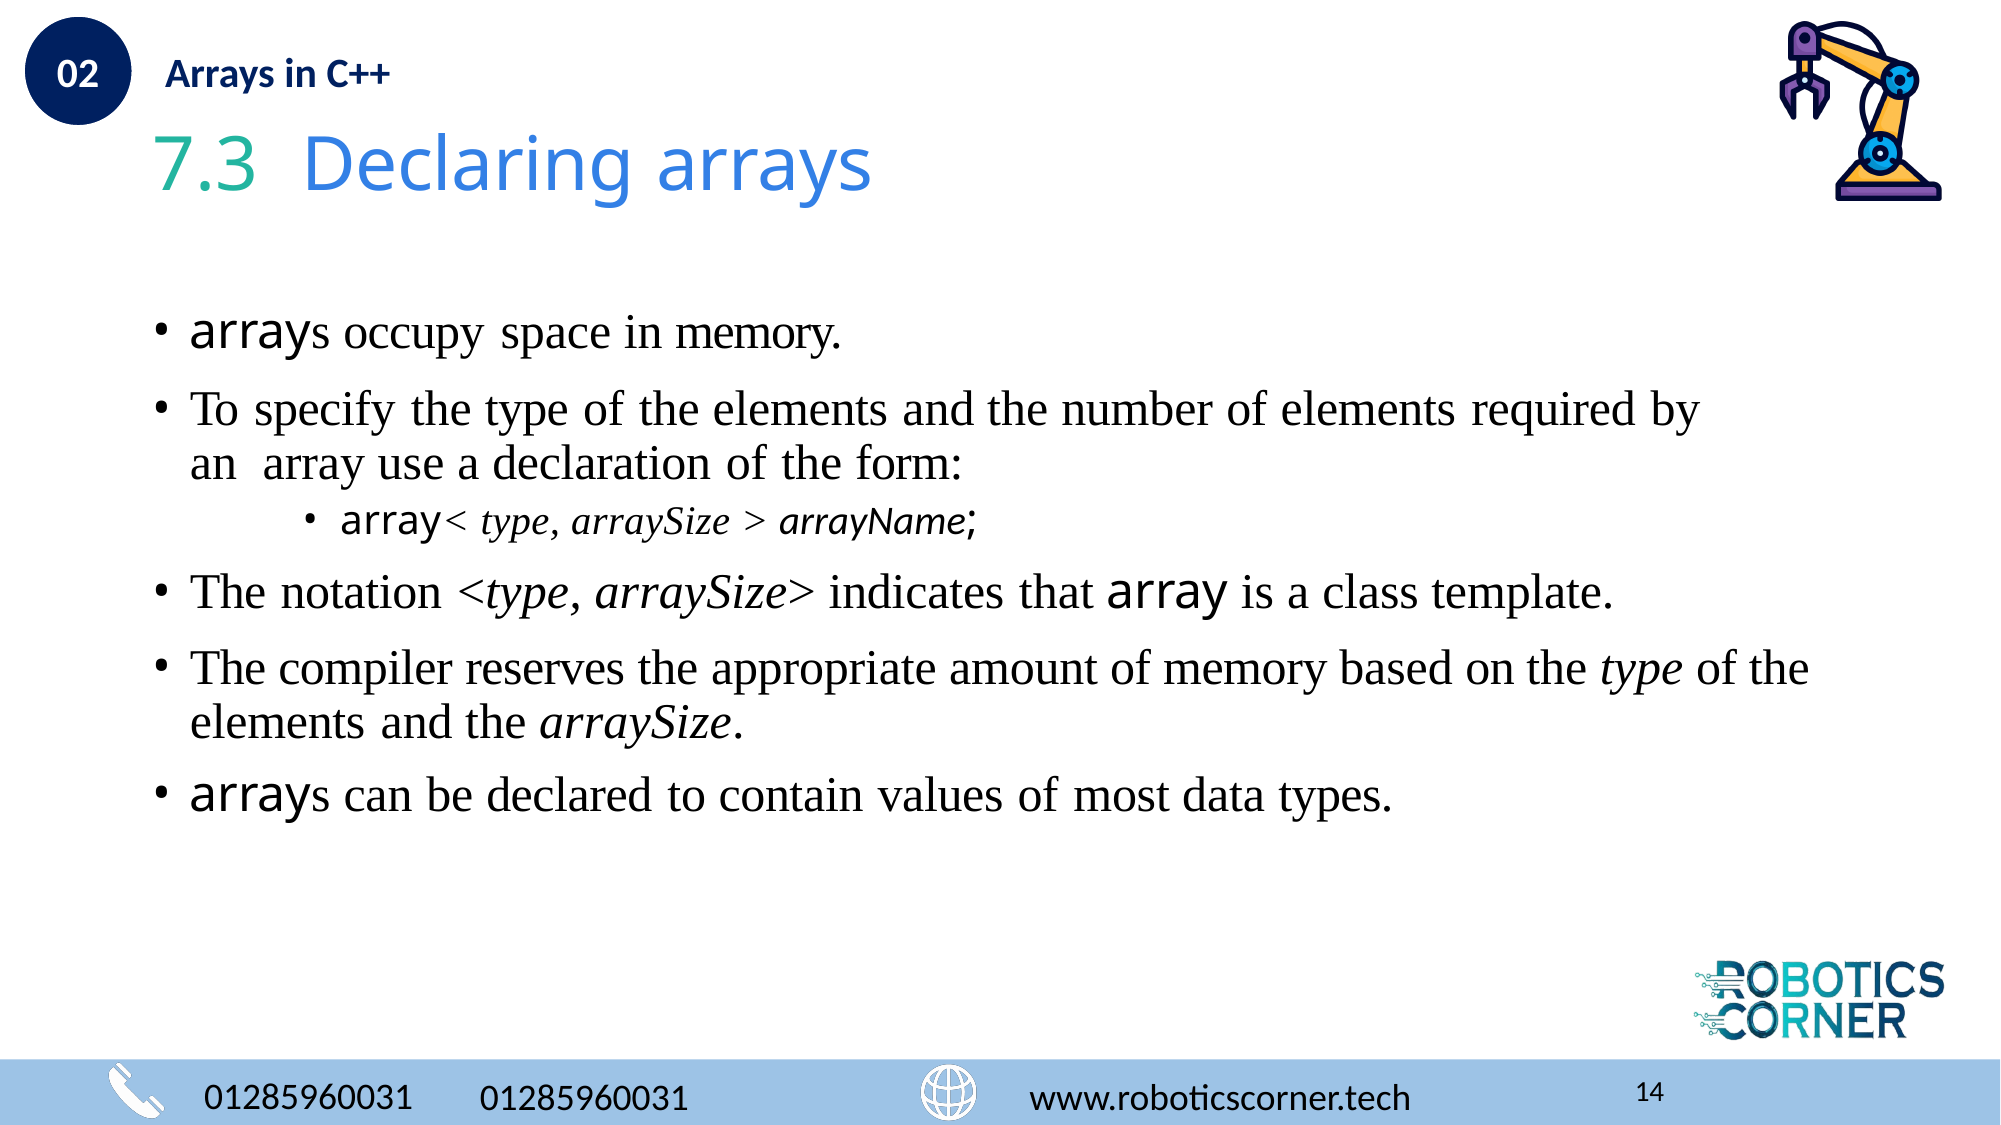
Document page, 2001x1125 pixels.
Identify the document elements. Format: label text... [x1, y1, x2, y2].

text_box arrays occupy space in memory. To specify the type of the elements and the number of elements required by an array use a declaration of the form: array< type, arraySize > arrayName; The notation <type, arraySize> indicates that array is a class template. The compiler reserves the appropriate amount of memory based on the type of the elements and the arraySize. arrays can be declared to contain values of most data types. [150, 280, 1831, 822]
picture [1771, 21, 1950, 201]
title 7.3 Declaring arrays [150, 113, 1171, 255]
picture [915, 1059, 981, 1125]
picture [103, 1057, 170, 1124]
text_box 02 [22, 14, 134, 128]
picture [1680, 859, 1953, 1059]
text_box Arrays in C++ [150, 38, 622, 103]
